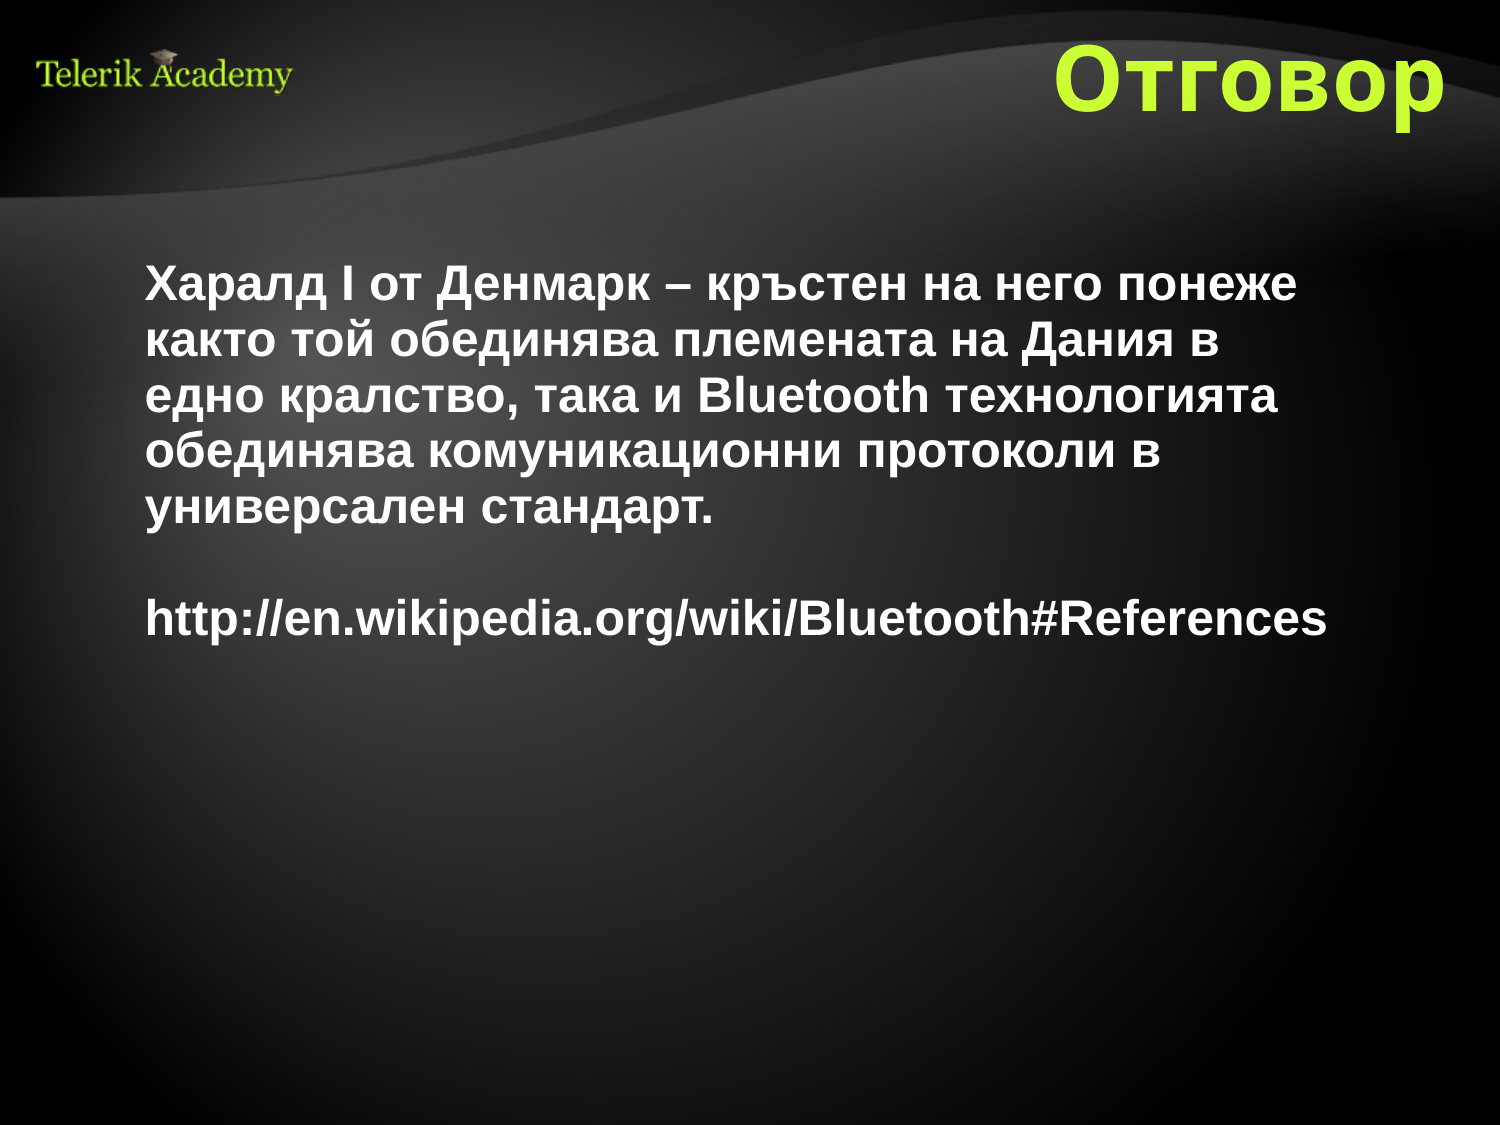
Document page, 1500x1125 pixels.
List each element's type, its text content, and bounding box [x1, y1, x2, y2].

title Отговор [300, 12, 1463, 150]
picture [0, 0, 1500, 1125]
text_box Харалд I от Денмарк – кръстен на него понеже както той обединява племената на Дания в едно кралство, така и Bluetooth технологията обединява комуникационни протоколи в универсален стандарт. http://en.wikipedia.org/wiki/Bluetooth#References [129, 248, 1359, 1040]
